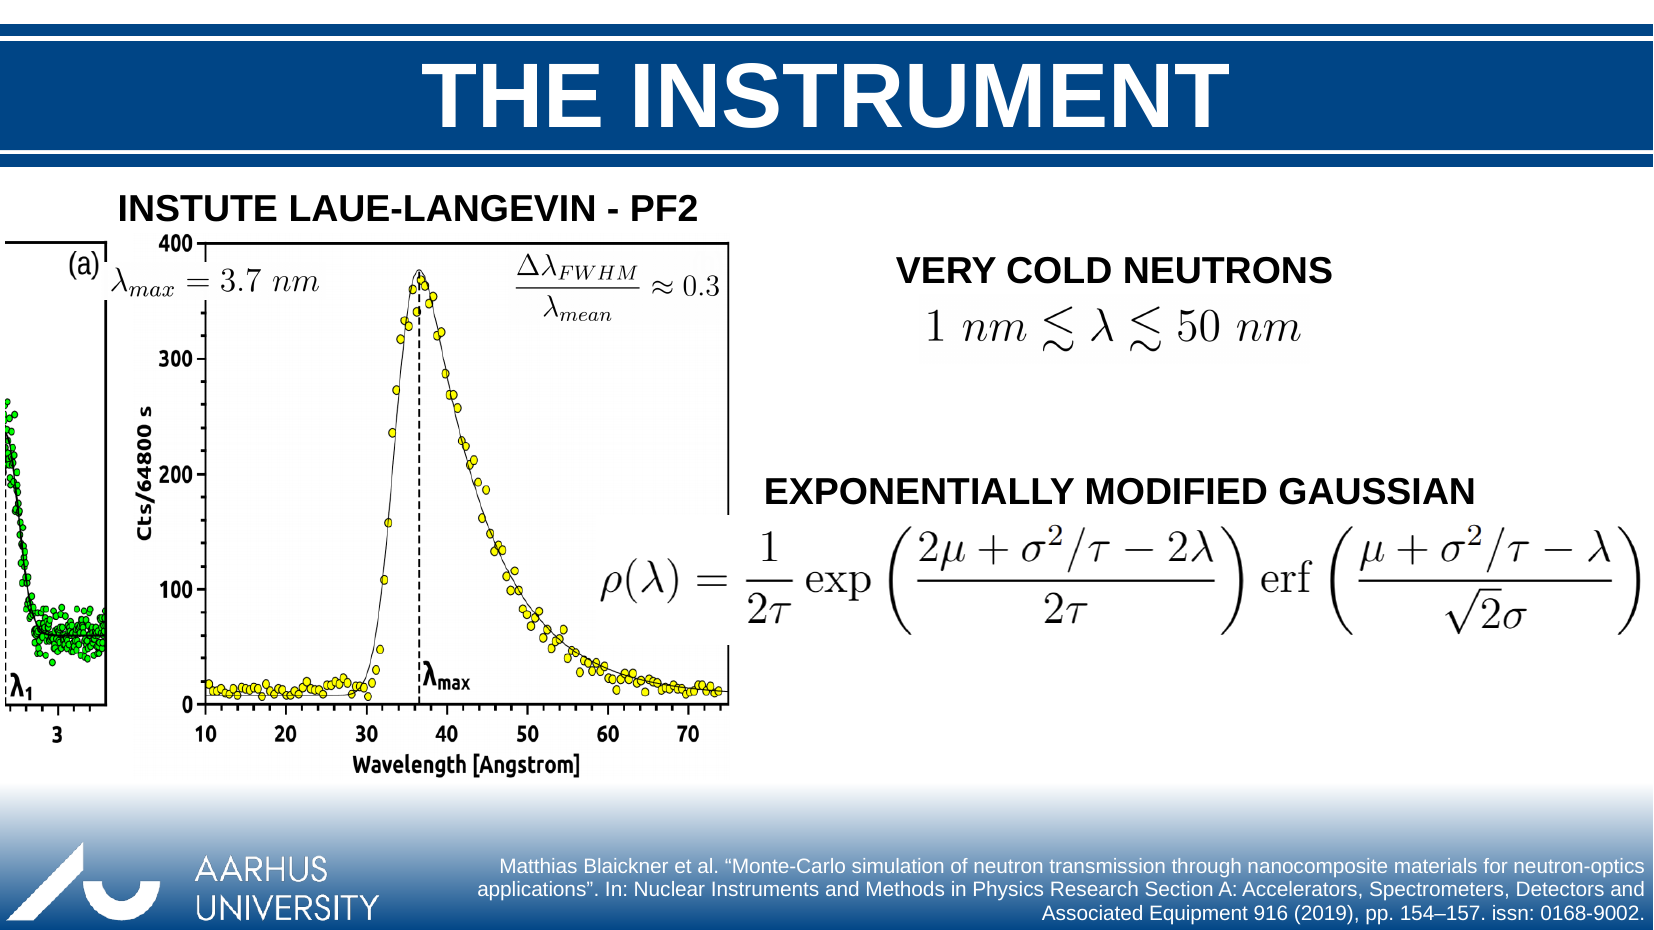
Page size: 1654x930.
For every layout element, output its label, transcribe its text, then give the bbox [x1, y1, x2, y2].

text_box INSTUTE LAUE-LANGEVIN - PF2 [102, 180, 715, 237]
picture [5, 841, 414, 928]
picture [919, 300, 1310, 364]
title THE INSTRUMENT [0, 41, 1653, 151]
picture [5, 233, 1645, 780]
text_box VERY COLD NEUTRONS [880, 242, 1349, 300]
text_box Matthias Blaickner et al. “Monte-Carlo simulation of neutron transmission through nanocomposite materials for neutron-optics applications”. In: Nuclear Instruments and Methods in Physics Research Section A: Accelerators, Spectrometers, Detectors and Associated Equipment 916 (2019), pp. 154–157. issn: 0168-9002. [444, 847, 1653, 930]
text_box EXPONENTIALLY MODIFIED GAUSSIAN [749, 463, 1492, 521]
